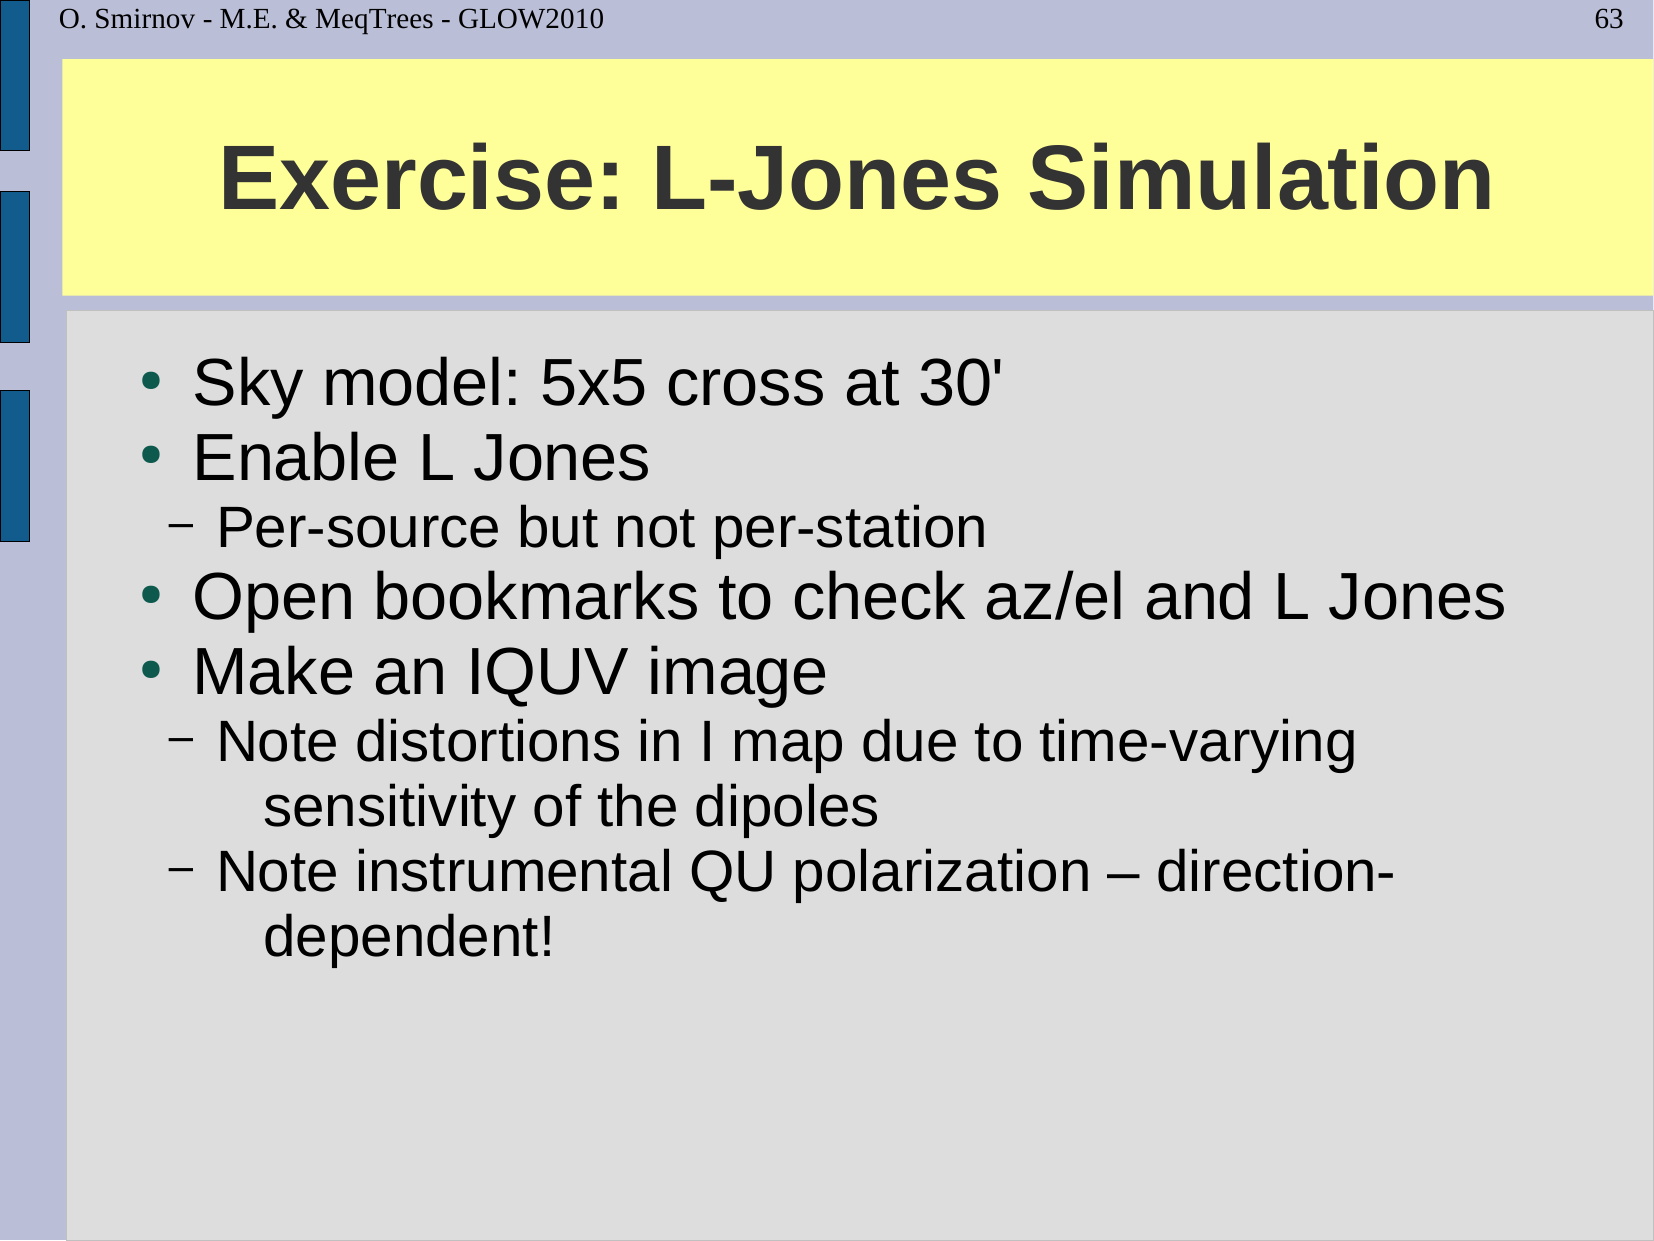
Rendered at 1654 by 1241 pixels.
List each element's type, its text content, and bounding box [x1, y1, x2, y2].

title Exercise: L-Jones Simulation [62, 59, 1654, 296]
list Sky model: 5x5 cross at 30' Enable L Jones Per-source but not per-station Open bookmarks to check az/el and L Jones Make an IQUV image Note distortions in I map due to time-varying sensitivity of the dipoles Note instrumental QU polarization – direction-dependent! [121, 344, 1625, 1149]
